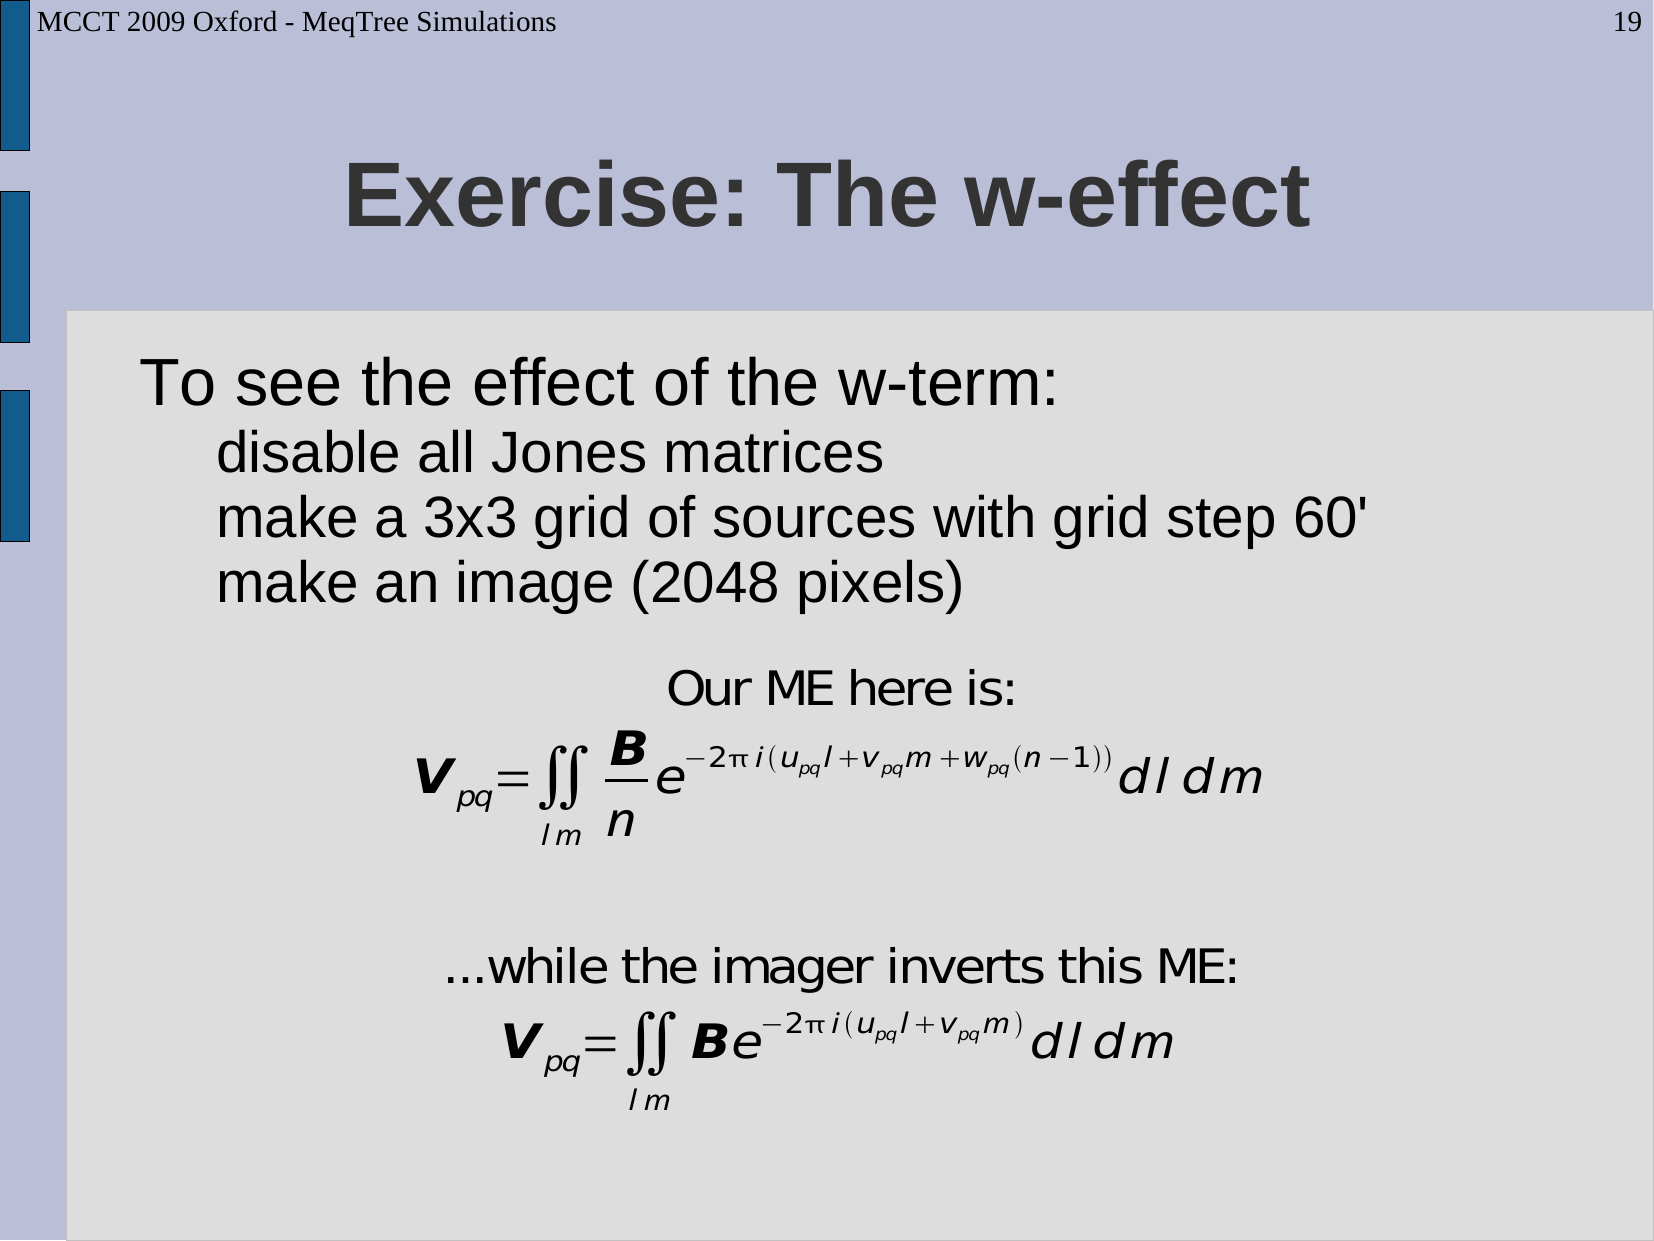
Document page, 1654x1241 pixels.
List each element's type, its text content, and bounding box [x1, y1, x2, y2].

title Exercise: The w-effect [121, 91, 1534, 299]
chart [406, 649, 1270, 1191]
list To see the effect of the w-term: disable all Jones matrices make a 3x3 grid of sources with grid step 60' make an image (2048 pixels) [121, 344, 1534, 1127]
